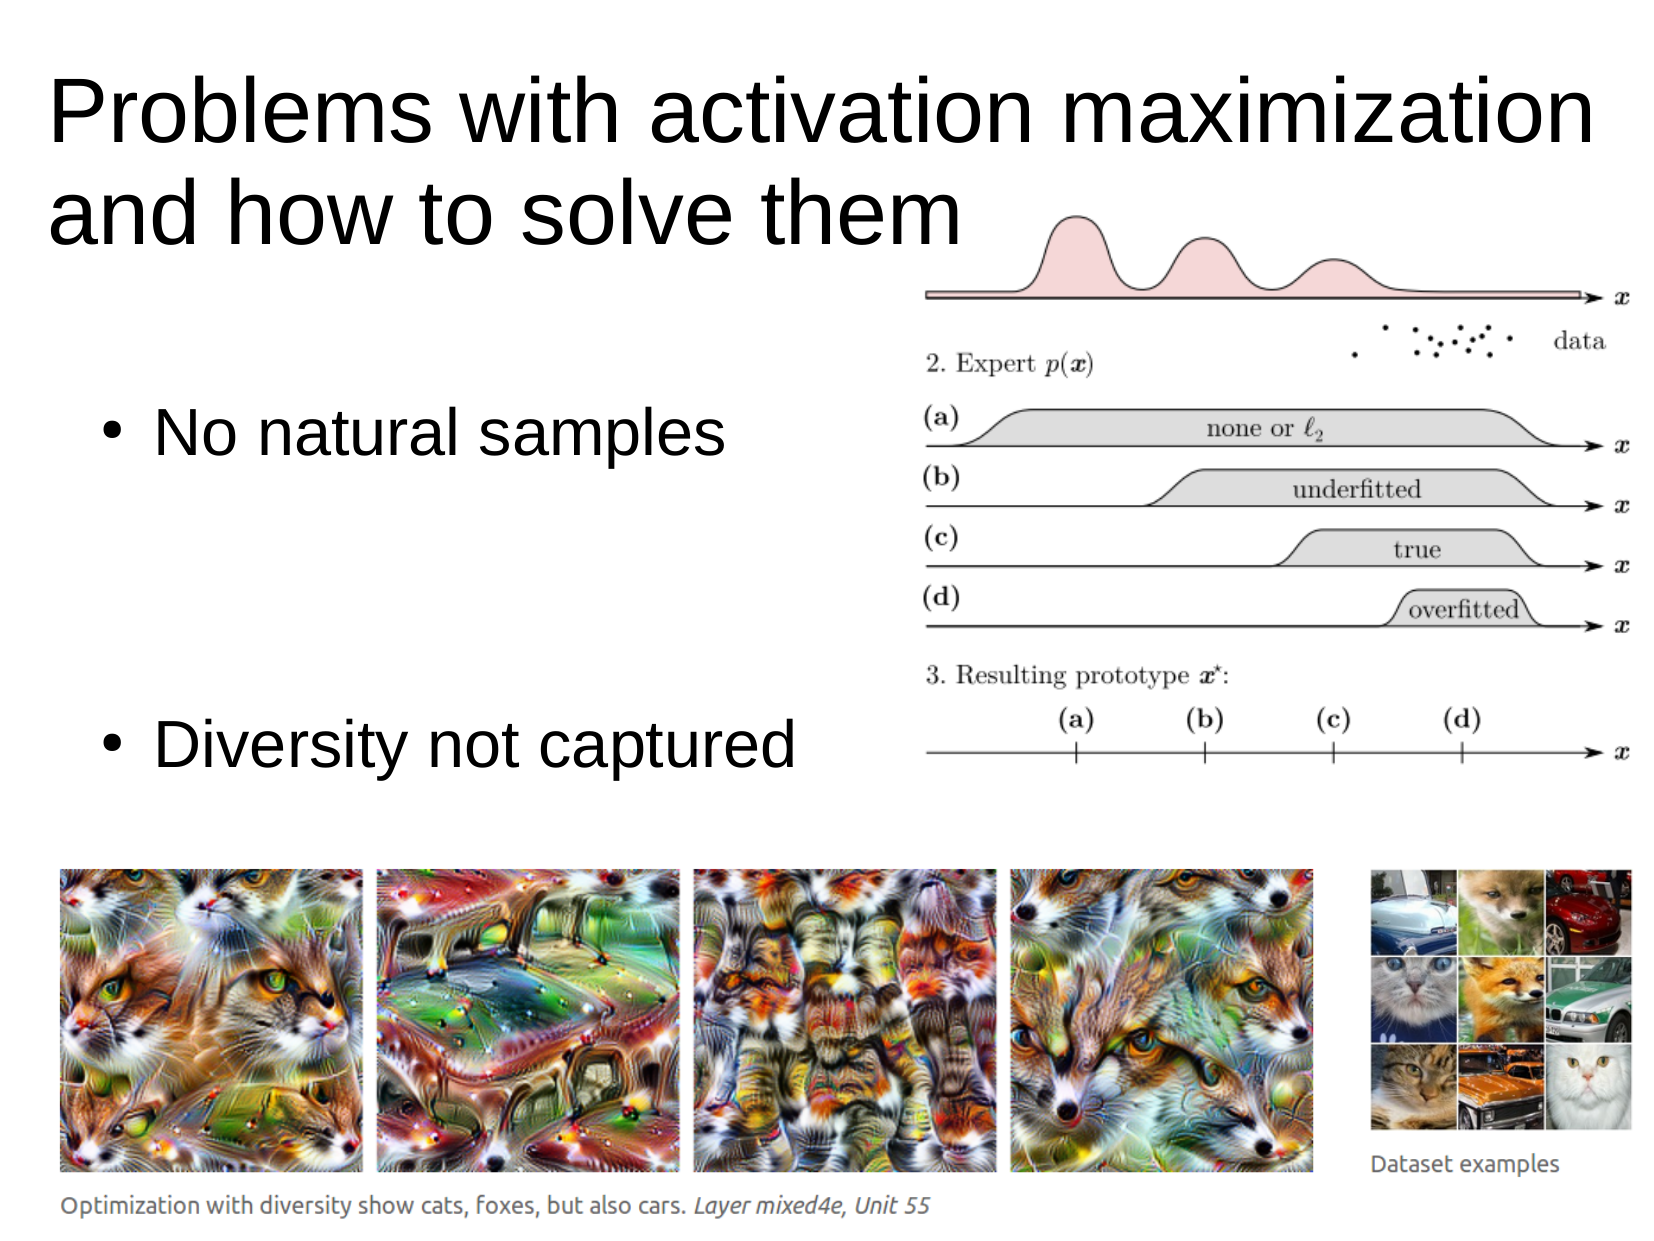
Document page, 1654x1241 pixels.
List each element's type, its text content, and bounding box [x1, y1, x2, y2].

picture [47, 862, 1642, 1227]
title Problems with activation maximization and how to solve them [47, 59, 1630, 265]
picture [907, 211, 1654, 768]
list No natural samples Diversity not captured [82, 290, 1571, 862]
